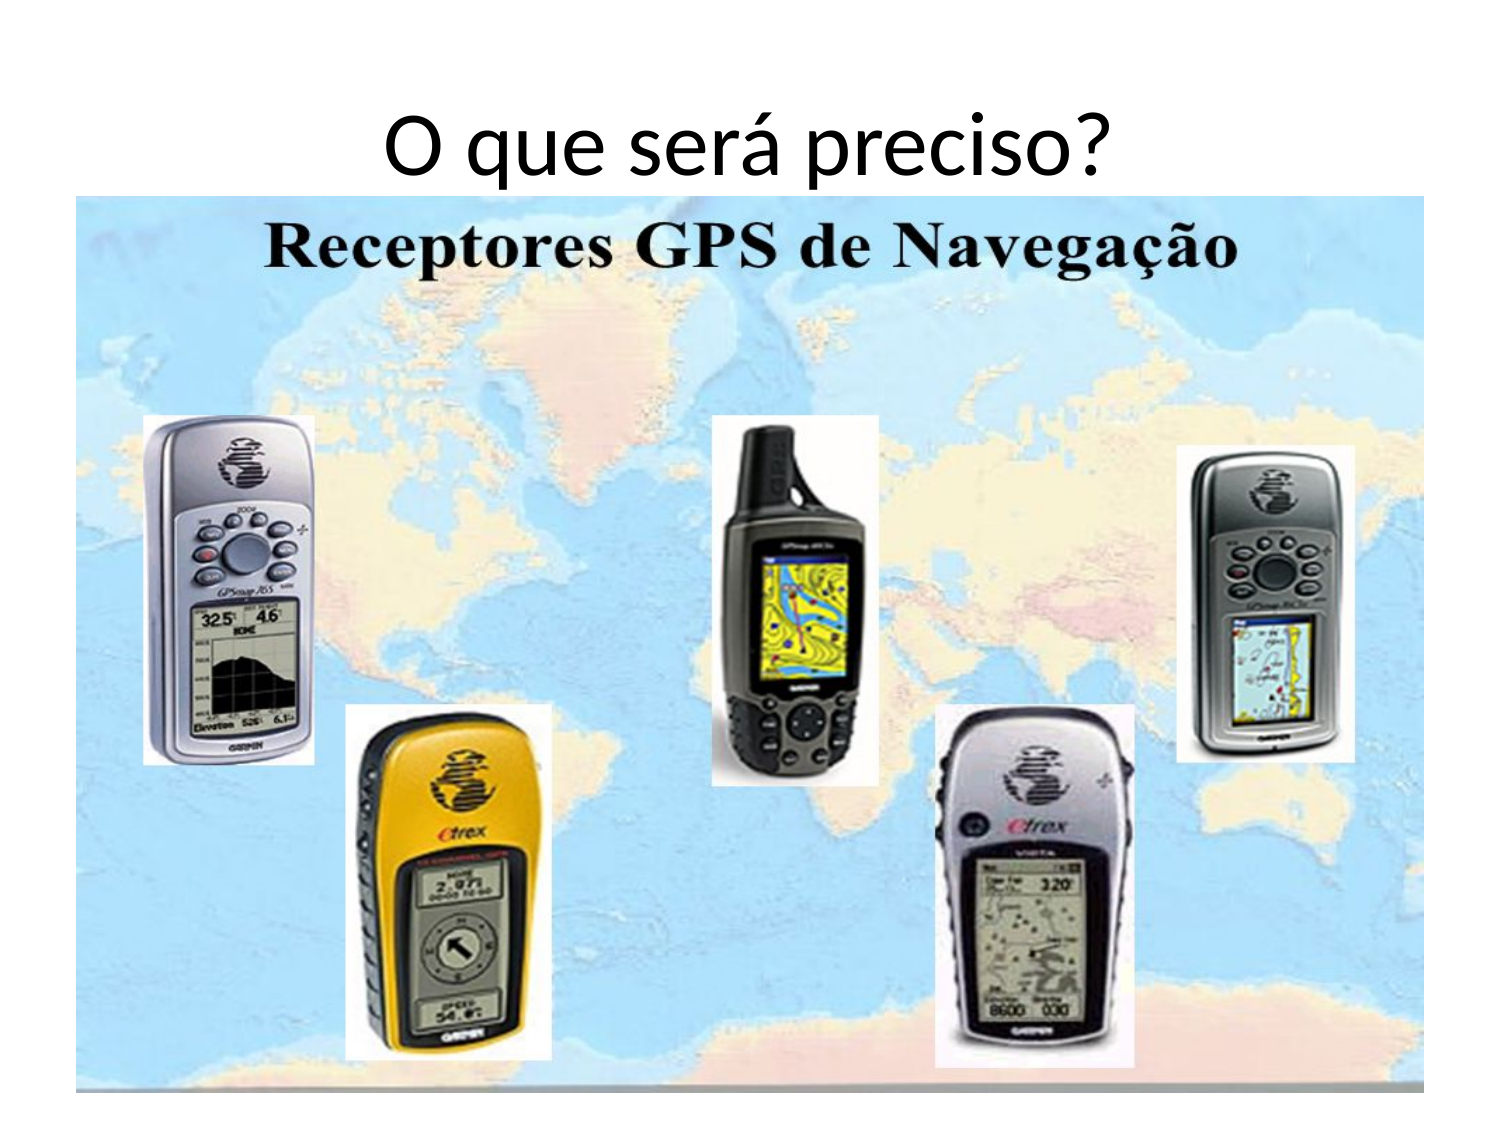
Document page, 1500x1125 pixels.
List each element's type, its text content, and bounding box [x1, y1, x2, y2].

title O que será preciso? [75, 45, 1425, 233]
picture [76, 196, 1424, 1093]
